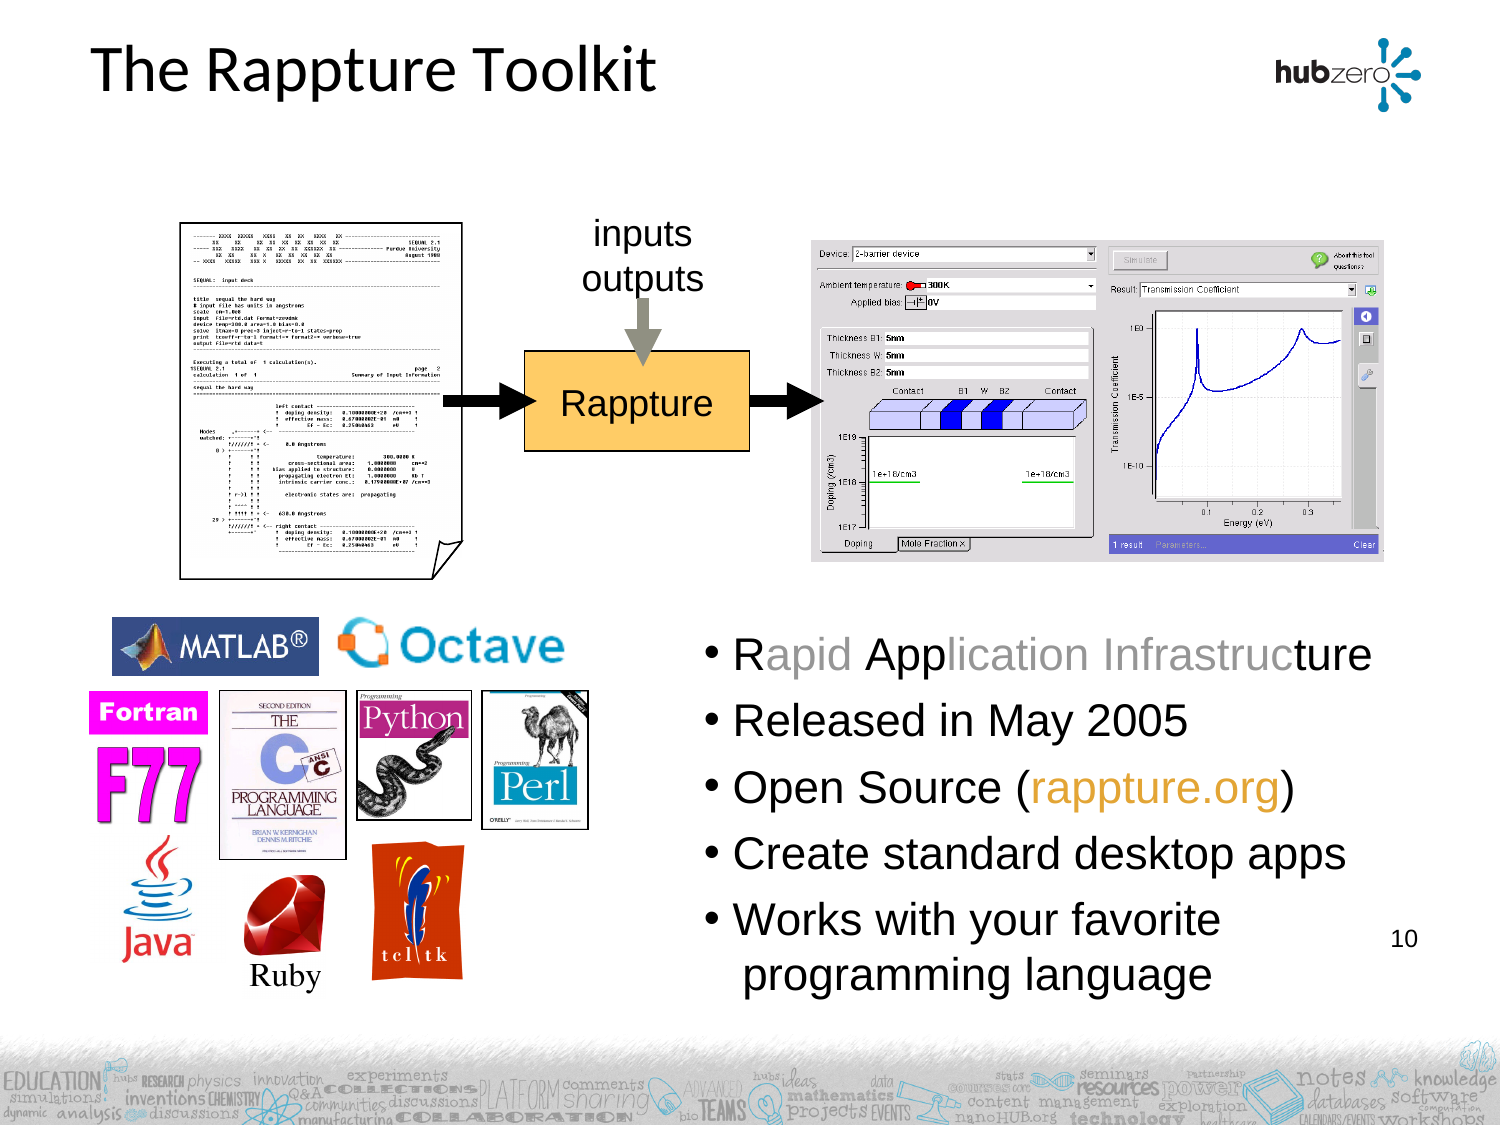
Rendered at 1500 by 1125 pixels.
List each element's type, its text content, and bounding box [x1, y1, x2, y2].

picture [370, 841, 466, 981]
picture [90, 828, 226, 963]
text_box <number> [1388, 907, 1434, 968]
picture [220, 691, 346, 859]
picture [451, 544, 462, 558]
picture [1272, 35, 1424, 115]
picture [112, 617, 319, 676]
picture [190, 233, 461, 558]
picture [357, 691, 471, 820]
text_box Rapid Application Infrastructure Released in May 2005 Open Source (rappture.org) Create standard desktop apps Works with your favorite programming language [689, 616, 1388, 1008]
picture [438, 544, 458, 558]
picture [811, 240, 1384, 563]
picture [0, 1034, 1500, 1125]
picture [332, 611, 577, 679]
picture [482, 691, 588, 829]
picture [242, 873, 326, 999]
picture [88, 691, 208, 834]
text_box Rappture [524, 351, 750, 452]
title The Rappture Toolkit [75, 12, 1249, 118]
text_box inputs outputs [566, 201, 720, 307]
